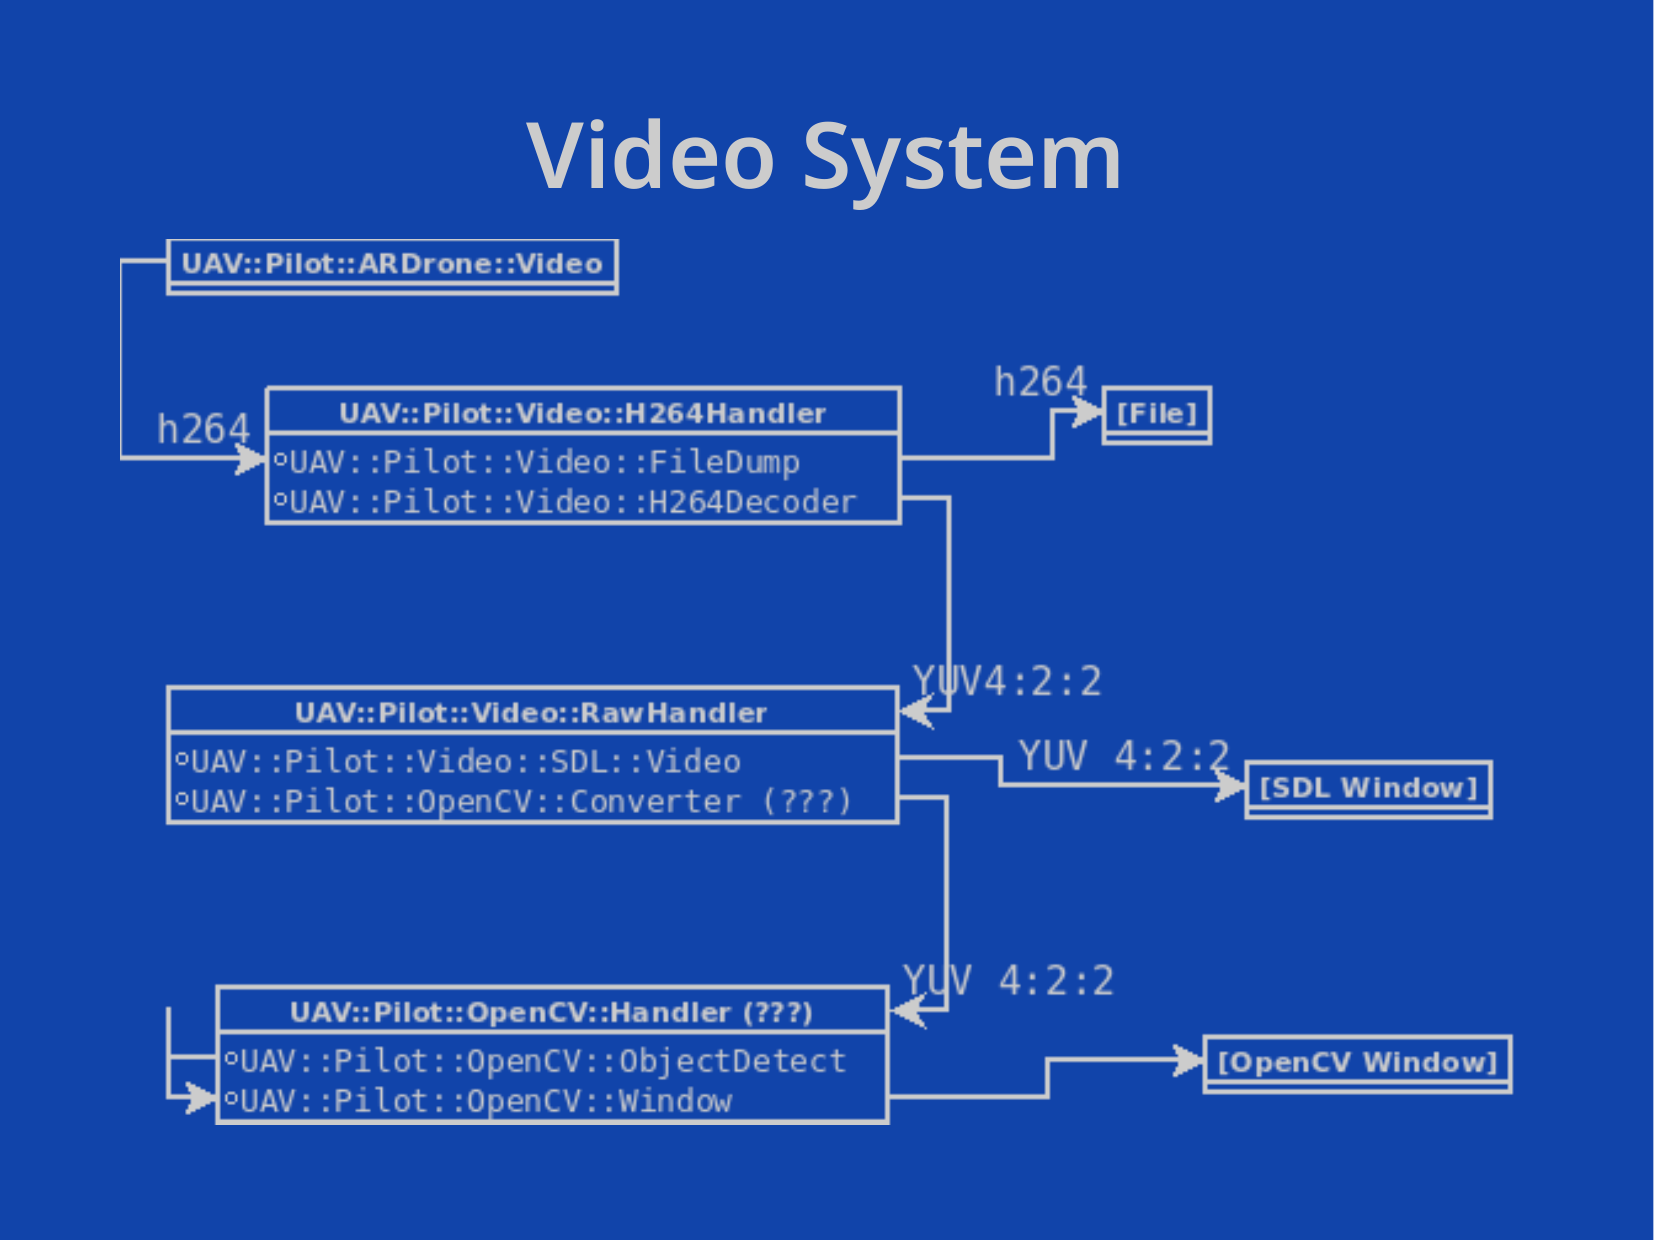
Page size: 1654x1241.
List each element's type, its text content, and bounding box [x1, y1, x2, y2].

picture [120, 239, 1516, 1126]
title Video System [82, 49, 1571, 257]
